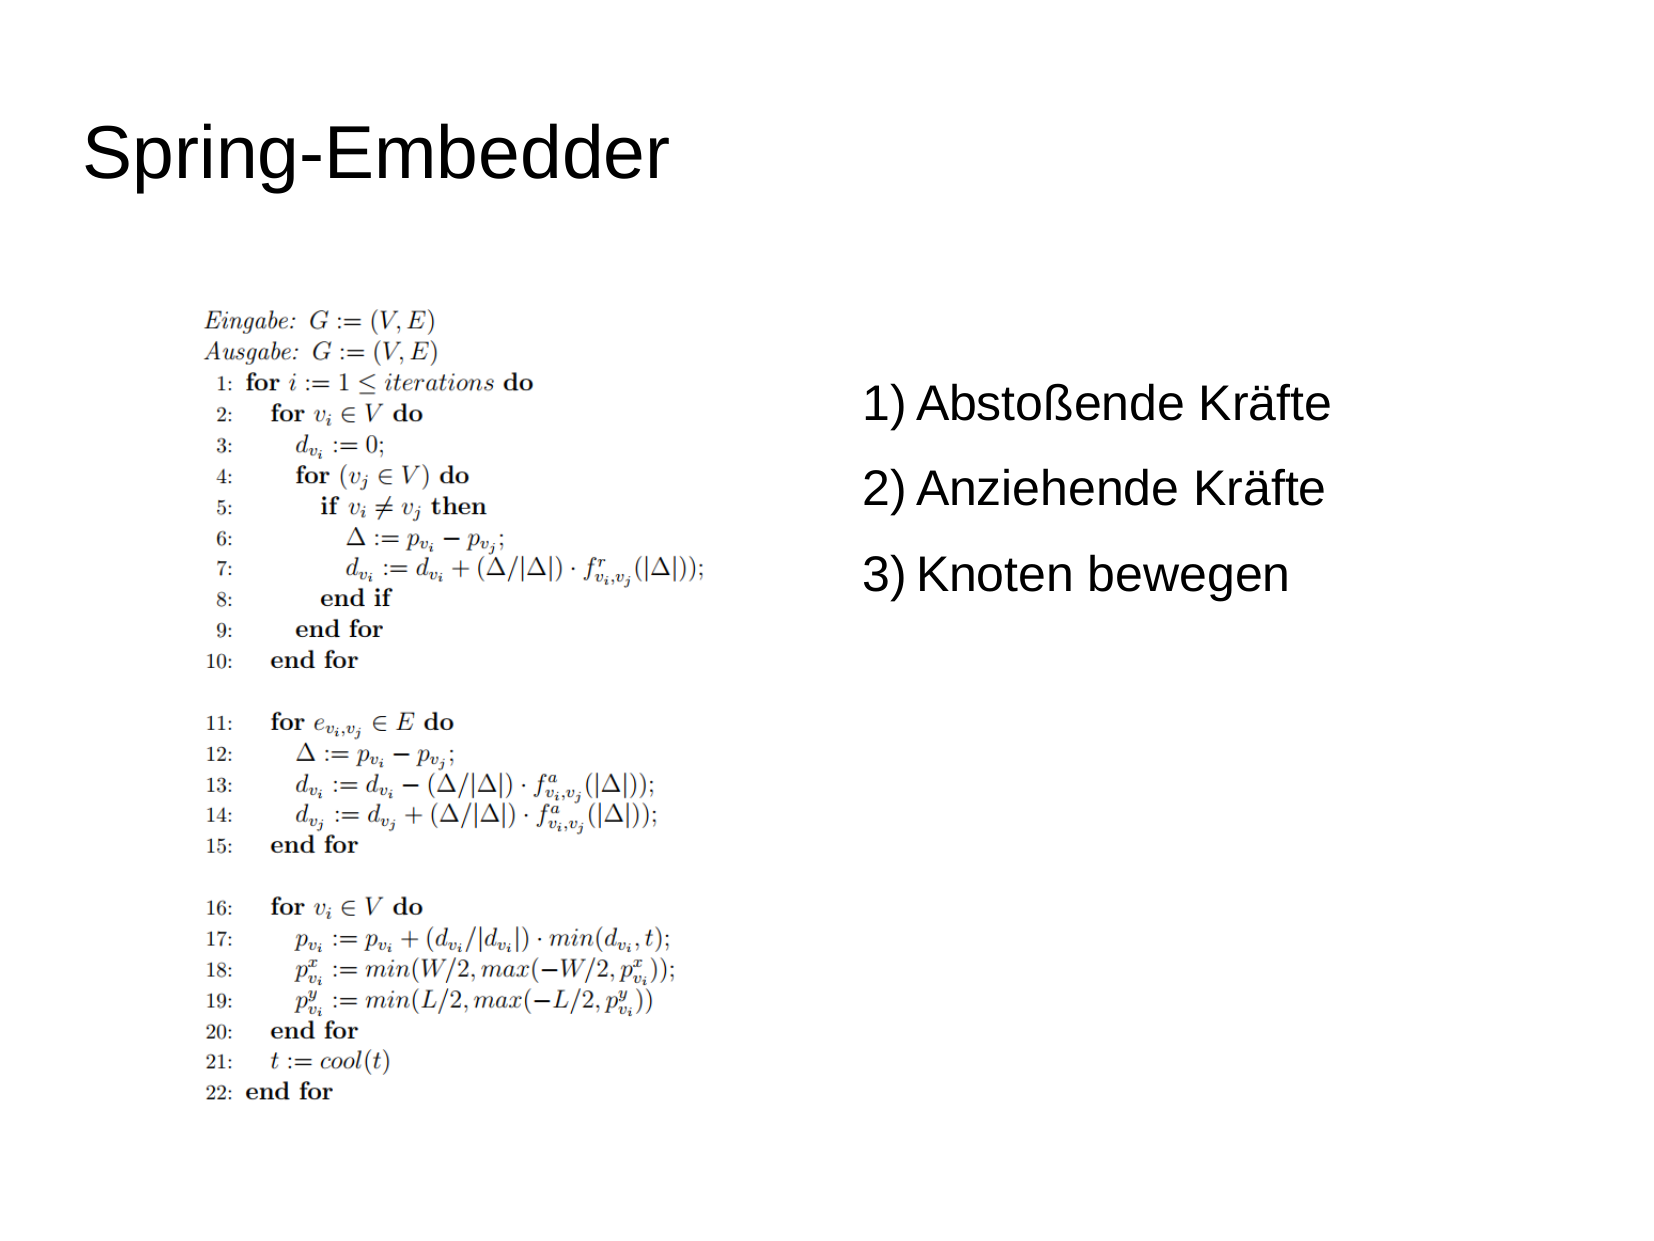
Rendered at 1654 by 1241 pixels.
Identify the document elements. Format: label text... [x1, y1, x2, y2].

title Spring-Embedder [82, 49, 1571, 257]
list Abstoßende Kräfte Anziehende Kräfte Knoten bewegen [845, 290, 1572, 1109]
picture [181, 290, 711, 1109]
